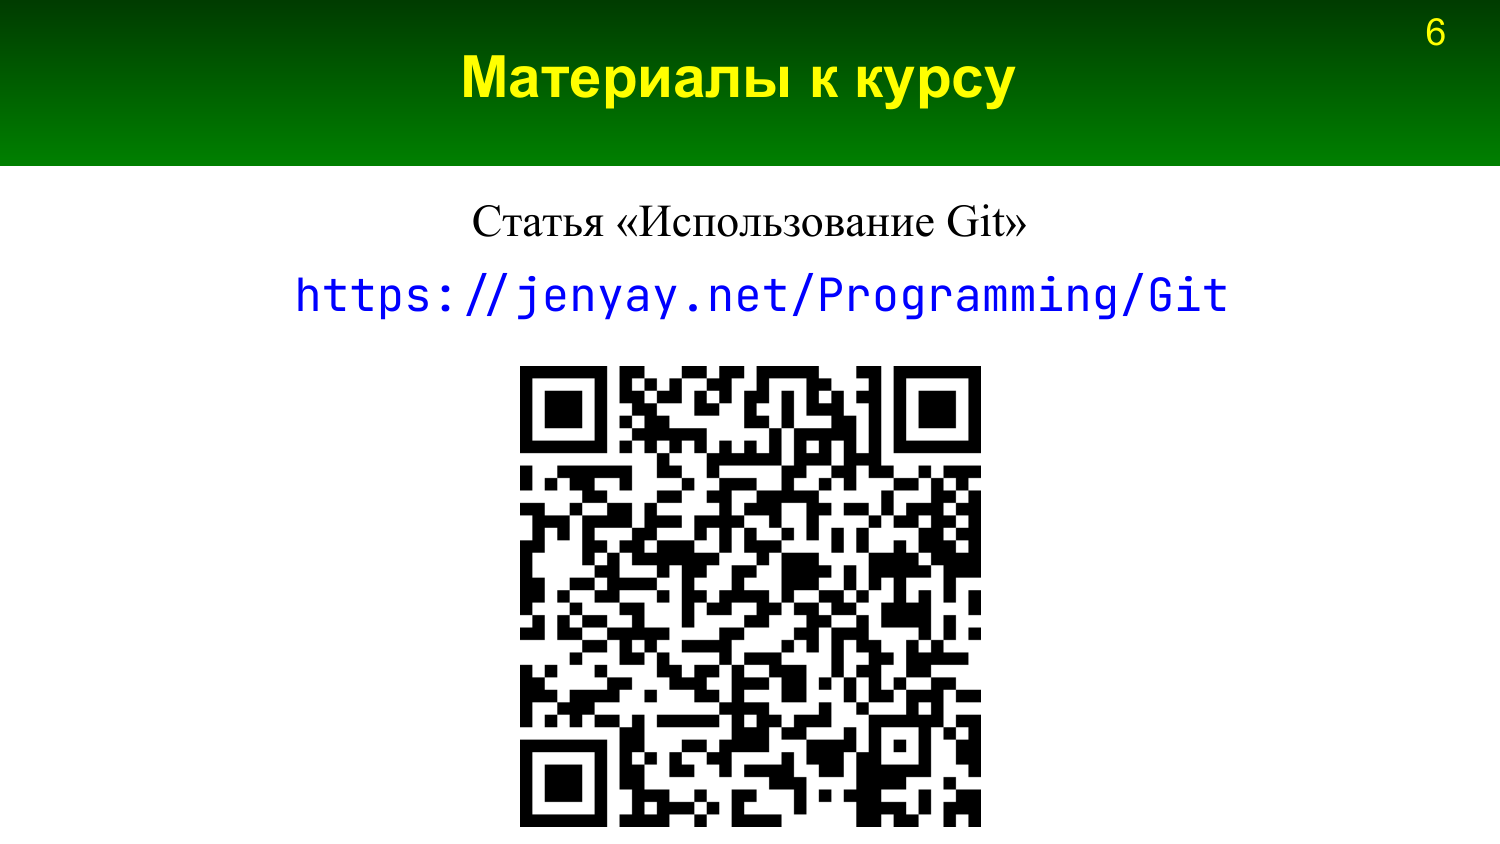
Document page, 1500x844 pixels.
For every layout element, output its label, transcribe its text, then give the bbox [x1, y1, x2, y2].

picture [520, 366, 981, 827]
text_box Статья «Использование Git» [11, 183, 1489, 278]
title Материалы к курсу [88, 24, 1389, 125]
text_box https://jenyay.net/Programming/Git [23, 258, 1500, 343]
